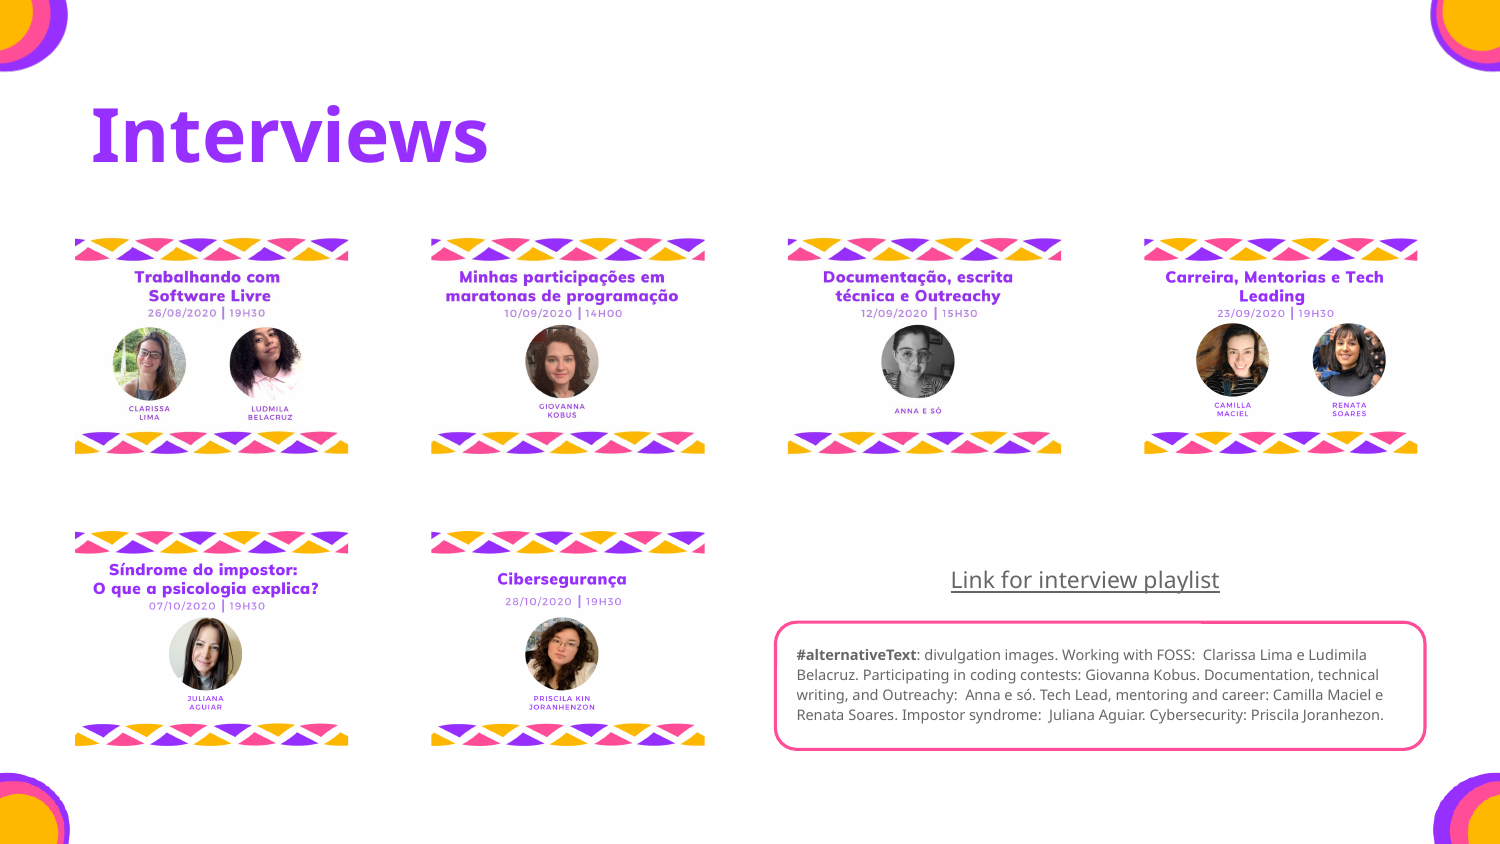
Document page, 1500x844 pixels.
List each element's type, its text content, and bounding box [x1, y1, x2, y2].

picture [431, 231, 705, 460]
picture [431, 524, 705, 752]
picture [787, 231, 1062, 460]
text_box Link for interview playlist [830, 551, 1341, 624]
picture [1144, 231, 1418, 460]
picture [1425, 0, 1500, 76]
title Interviews [76, 72, 1474, 167]
picture [75, 231, 349, 460]
text_box #alternativeText: divulgation images. Working with FOSS: Clarissa Lima e Ludimila Belacruz. Participating in coding contests: Giovanna Kobus. Documentation, technical writing, and Outreachy: Anna e só. Tech Lead, mentoring and career: Camilla Maciel e Renata Soares. Impostor syndrome: Juliana Aguiar. Cybersecurity: Priscila Joranhezon. [775, 622, 1426, 750]
picture [0, 768, 75, 844]
picture [0, 0, 76, 76]
picture [75, 524, 349, 752]
picture [1425, 768, 1500, 844]
